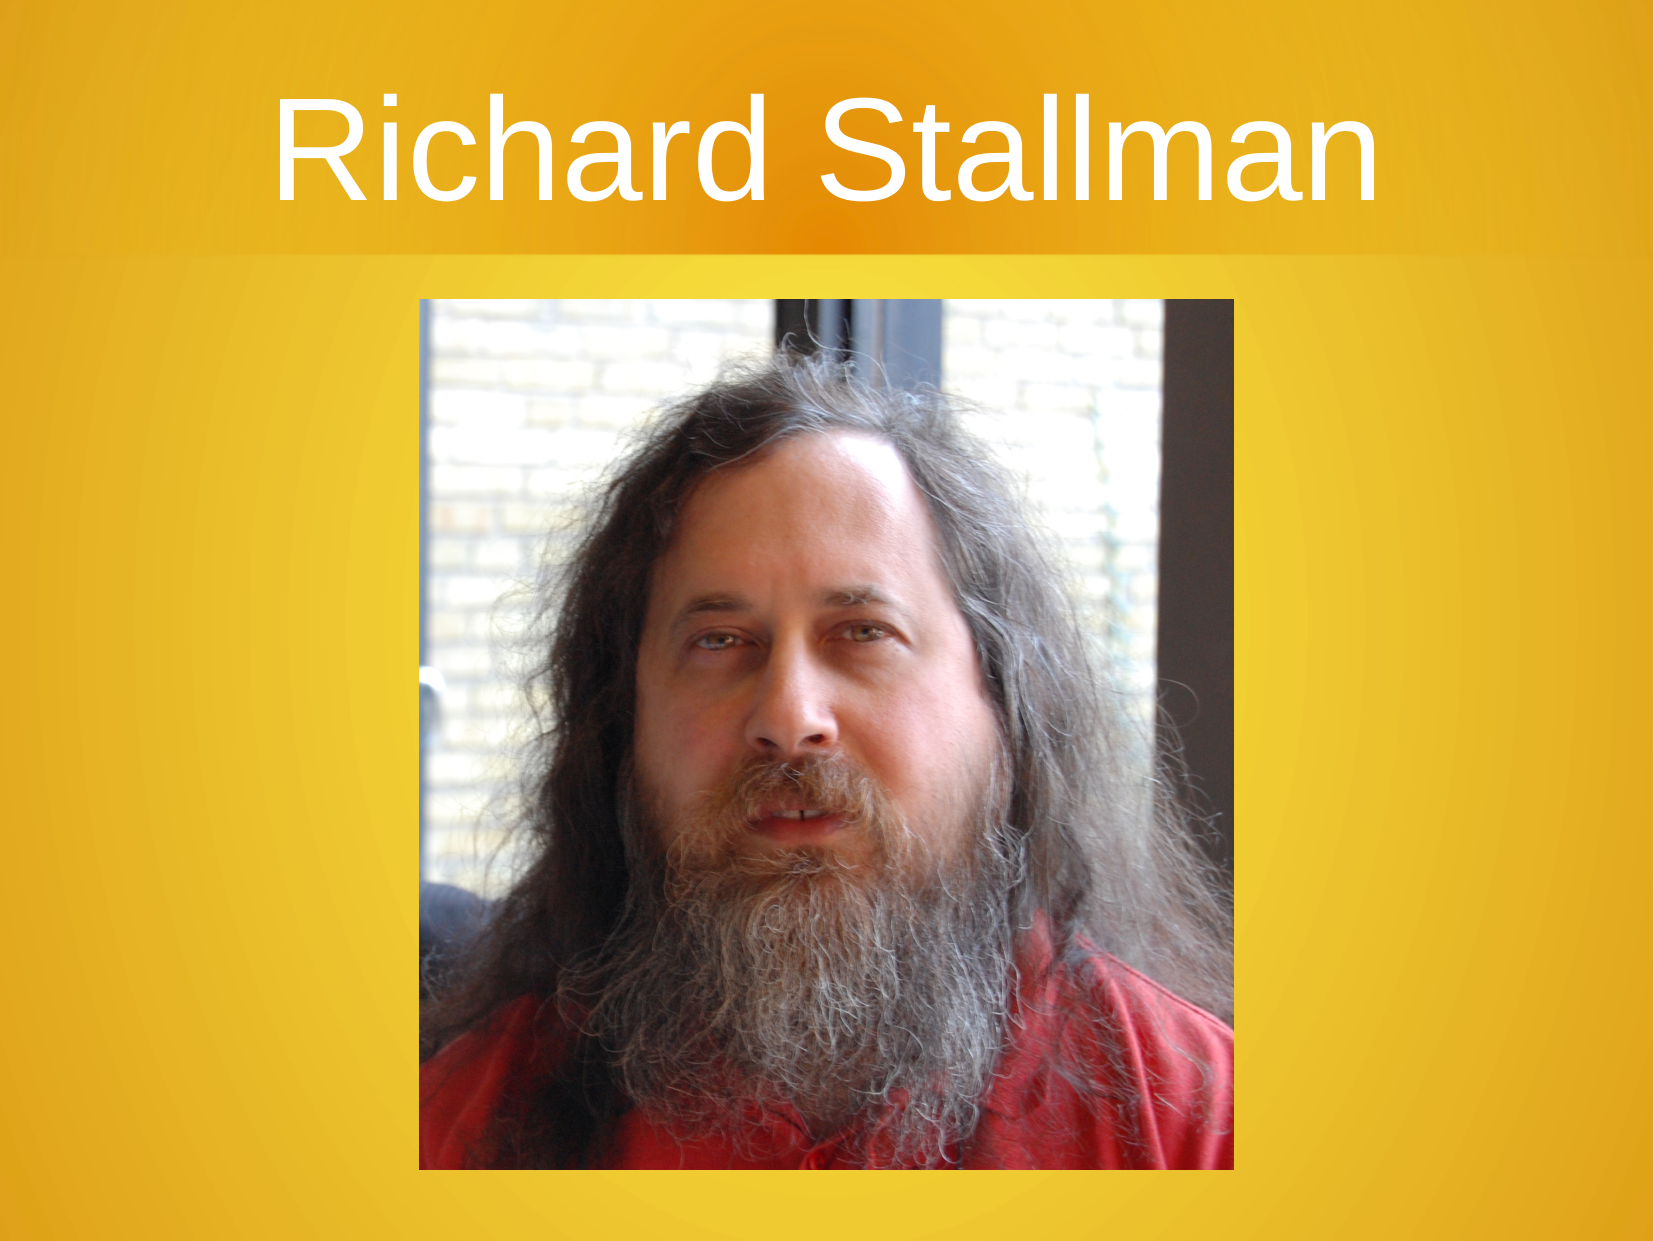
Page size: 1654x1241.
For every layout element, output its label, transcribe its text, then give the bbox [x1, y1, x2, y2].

picture [0, 0, 1654, 1241]
title Richard Stallman [82, 47, 1571, 252]
